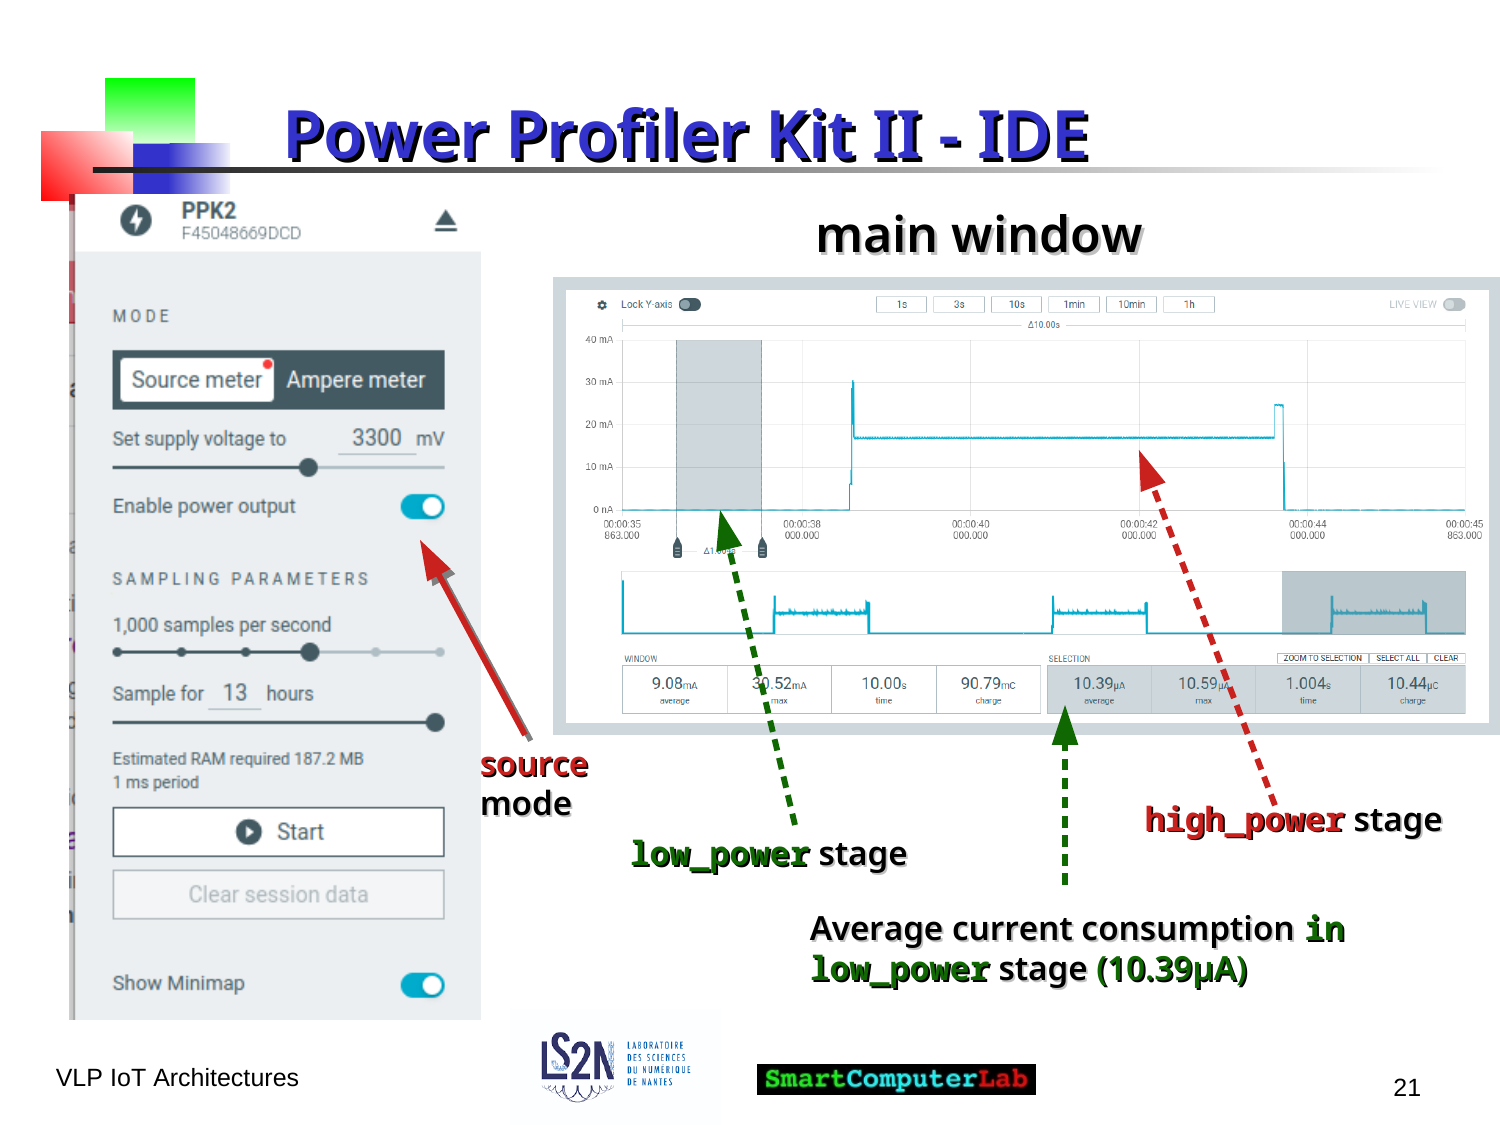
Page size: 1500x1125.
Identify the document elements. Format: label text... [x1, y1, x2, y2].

text_box main window [800, 195, 1186, 270]
picture [510, 1009, 721, 1125]
picture [69, 194, 481, 1021]
text_box low_power stage [615, 825, 946, 885]
title Power Profiler Kit II - IDE [175, 84, 1126, 180]
text_box source mode [465, 735, 631, 841]
text_box high_power stage [1110, 790, 1471, 886]
picture [553, 277, 1500, 736]
picture [757, 1064, 1036, 1095]
text_box Average current consumption in low_power stage (10.39µA) [795, 900, 1396, 1035]
